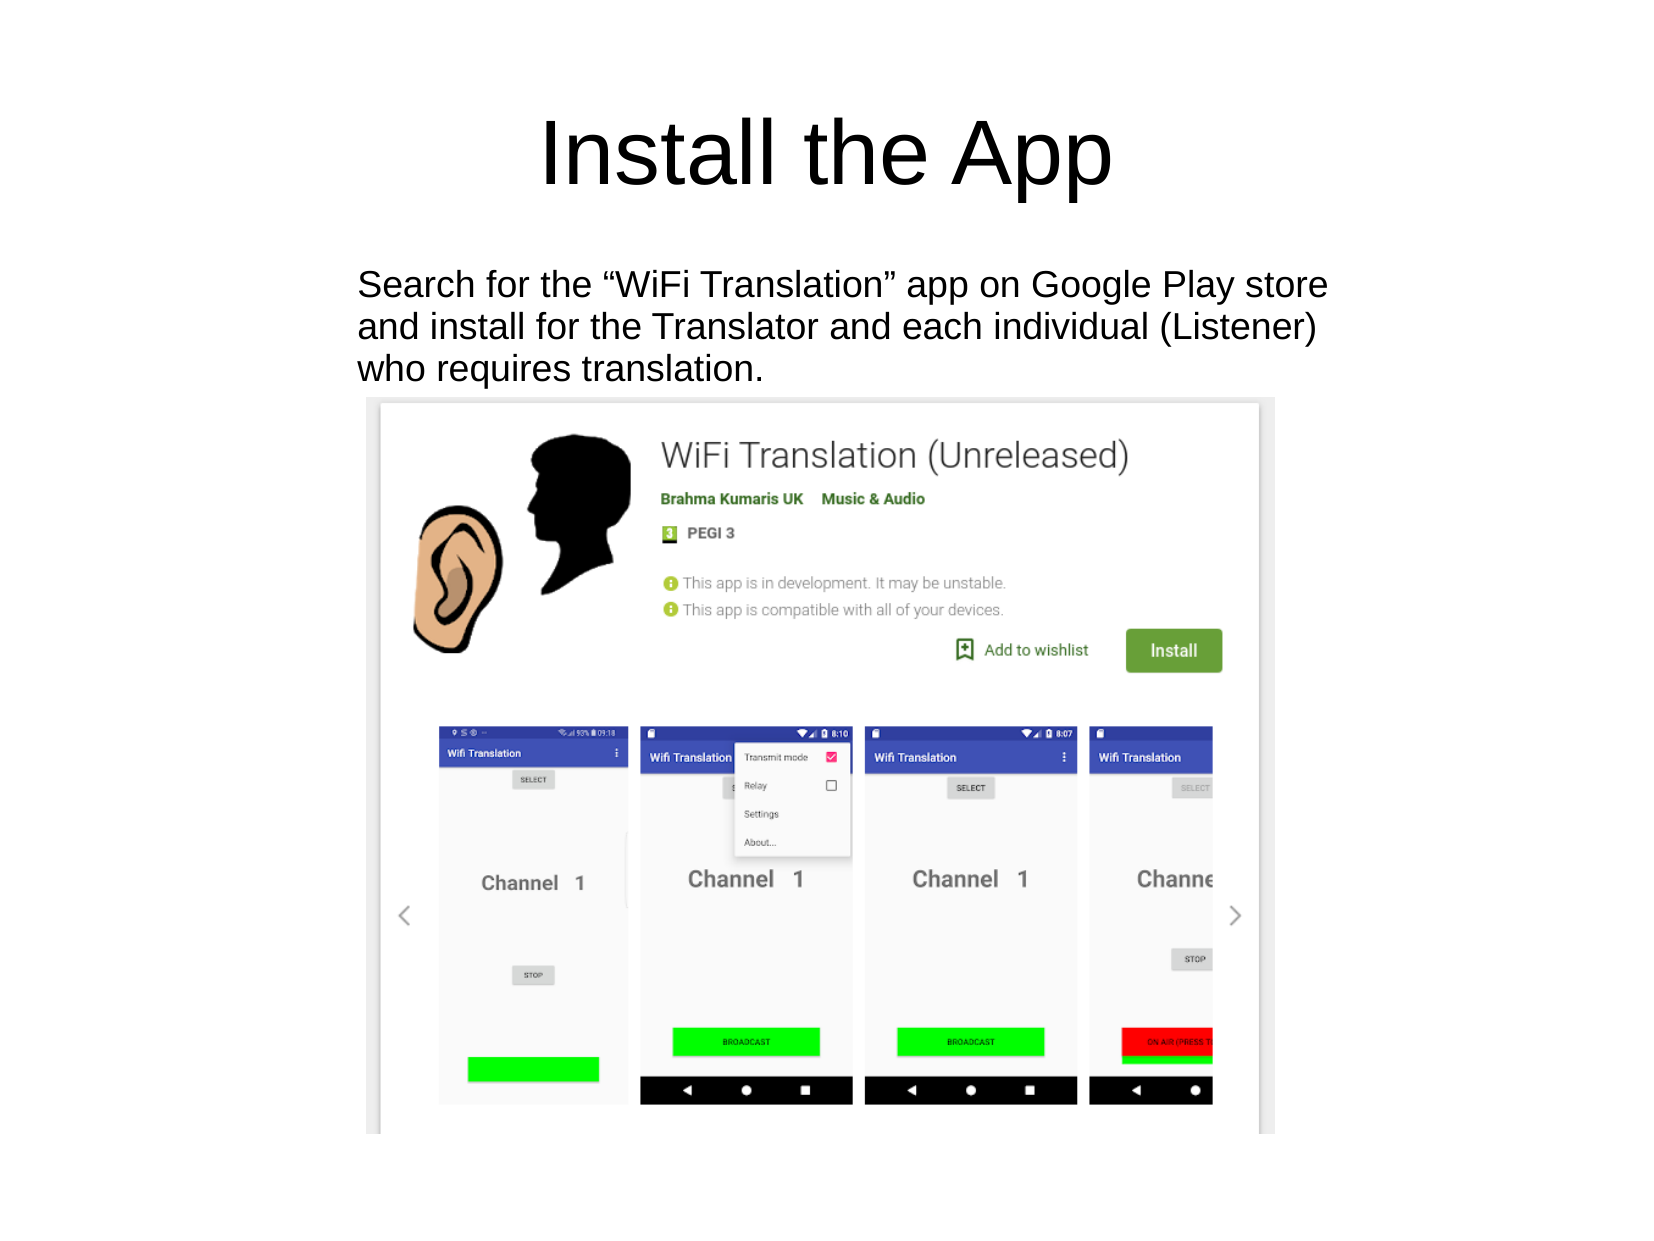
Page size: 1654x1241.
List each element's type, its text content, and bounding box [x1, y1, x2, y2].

title Install the App [82, 49, 1571, 257]
picture [366, 398, 1275, 1134]
text_box Search for the “WiFi Translation” app on Google Play store and install for the Translator and each individual (Listener) who requires translation. [342, 256, 1394, 398]
